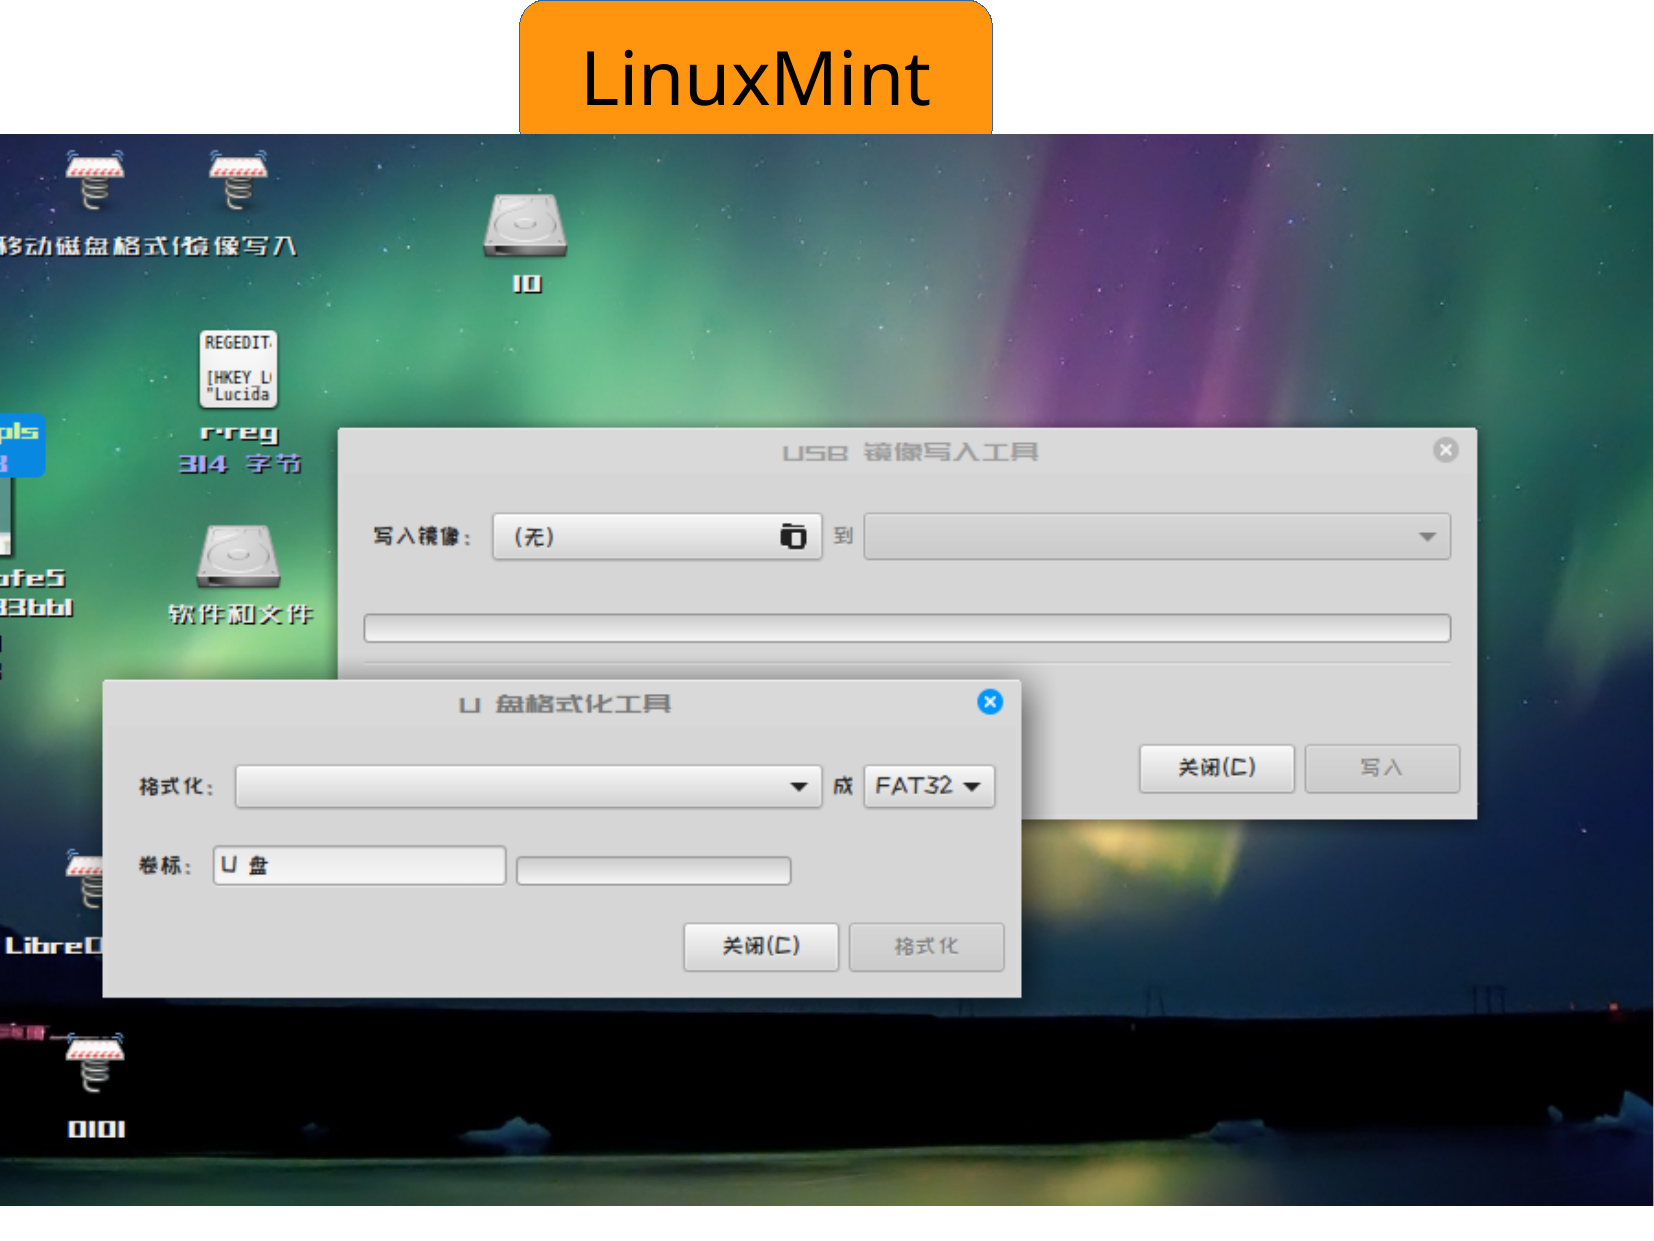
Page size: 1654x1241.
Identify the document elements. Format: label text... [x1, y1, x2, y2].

text_box LinuxMint [519, 0, 993, 134]
picture [0, 134, 1654, 1206]
